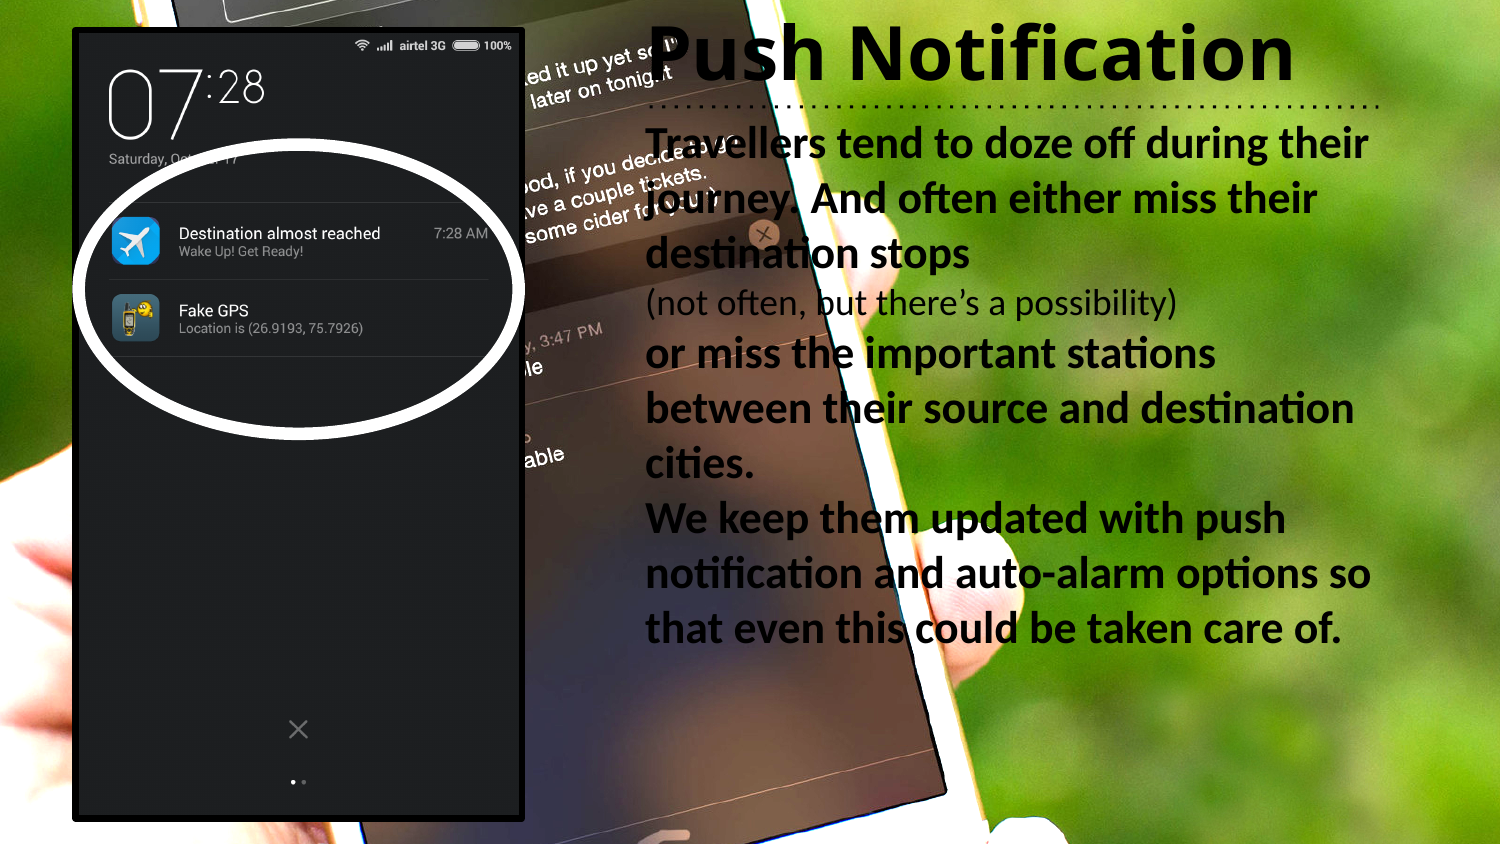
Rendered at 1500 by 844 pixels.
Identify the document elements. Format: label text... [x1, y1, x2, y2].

title Push Notification [630, 0, 1416, 79]
list Travellers tend to doze off during their journey. And often either miss their destination stops (not often, but there’s a possibility) or miss the important stations between their source and destination cities. We keep them updated with push notification and auto-alarm options so that even this could be taken care of. [630, 97, 1394, 567]
picture [0, 0, 1500, 844]
